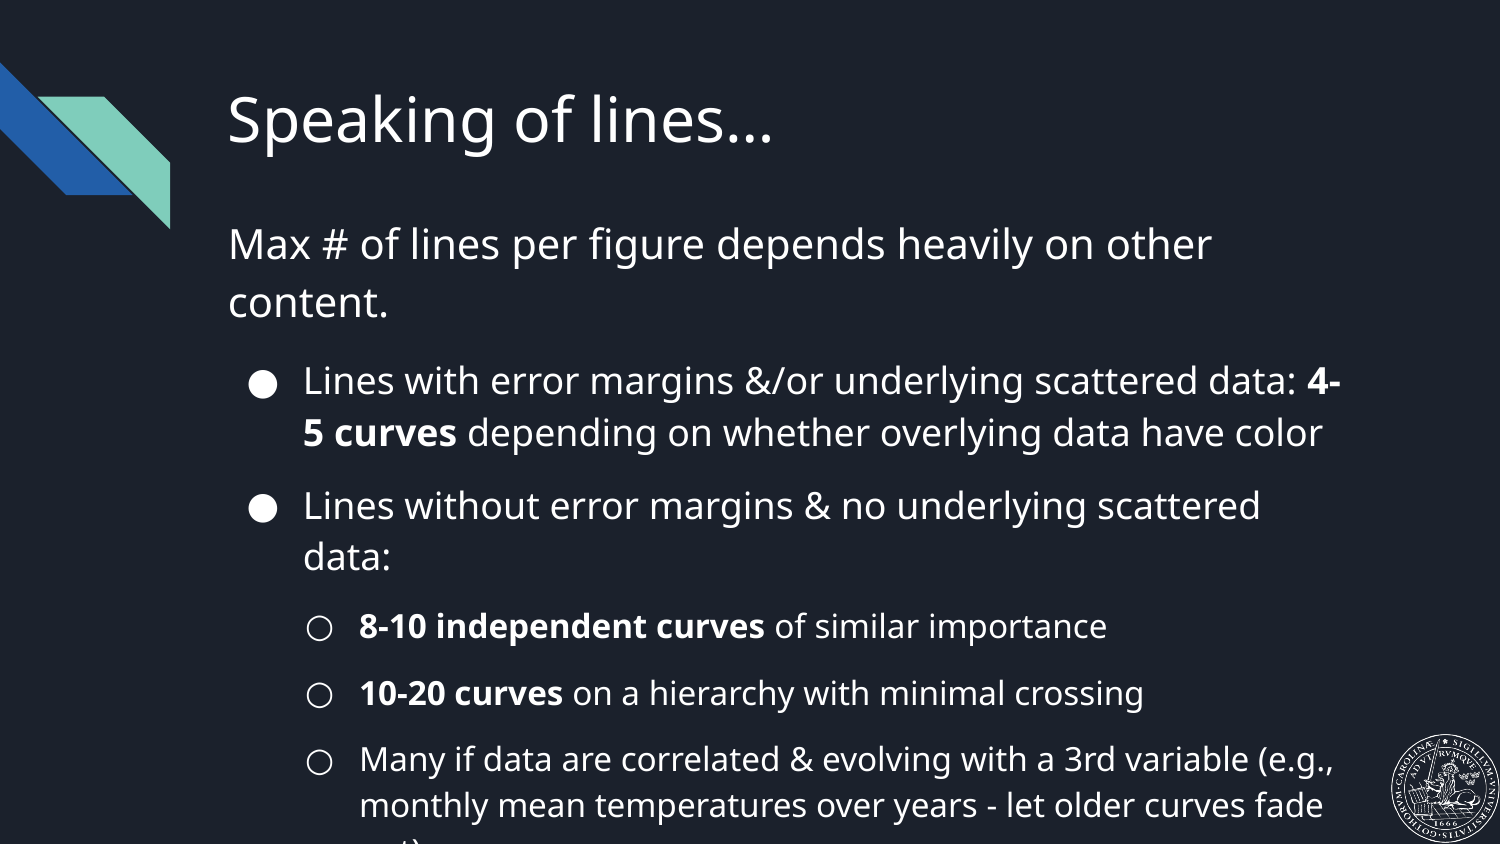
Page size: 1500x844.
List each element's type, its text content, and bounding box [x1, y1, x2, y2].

title Speaking of lines… [212, 64, 1368, 195]
list Max # of lines per figure depends heavily on other content. Lines with error margins &/or underlying scattered data: 4-5 curves depending on whether overlying data have color Lines without error margins & no underlying scattered data: 8-10 independent curves of similar importance 10-20 curves on a hierarchy with minimal crossing Many if data are correlated & evolving with a 3rd variable (e.g., monthly mean temperatures over years - let older curves fade out) [212, 195, 1368, 791]
picture [1382, 724, 1500, 844]
